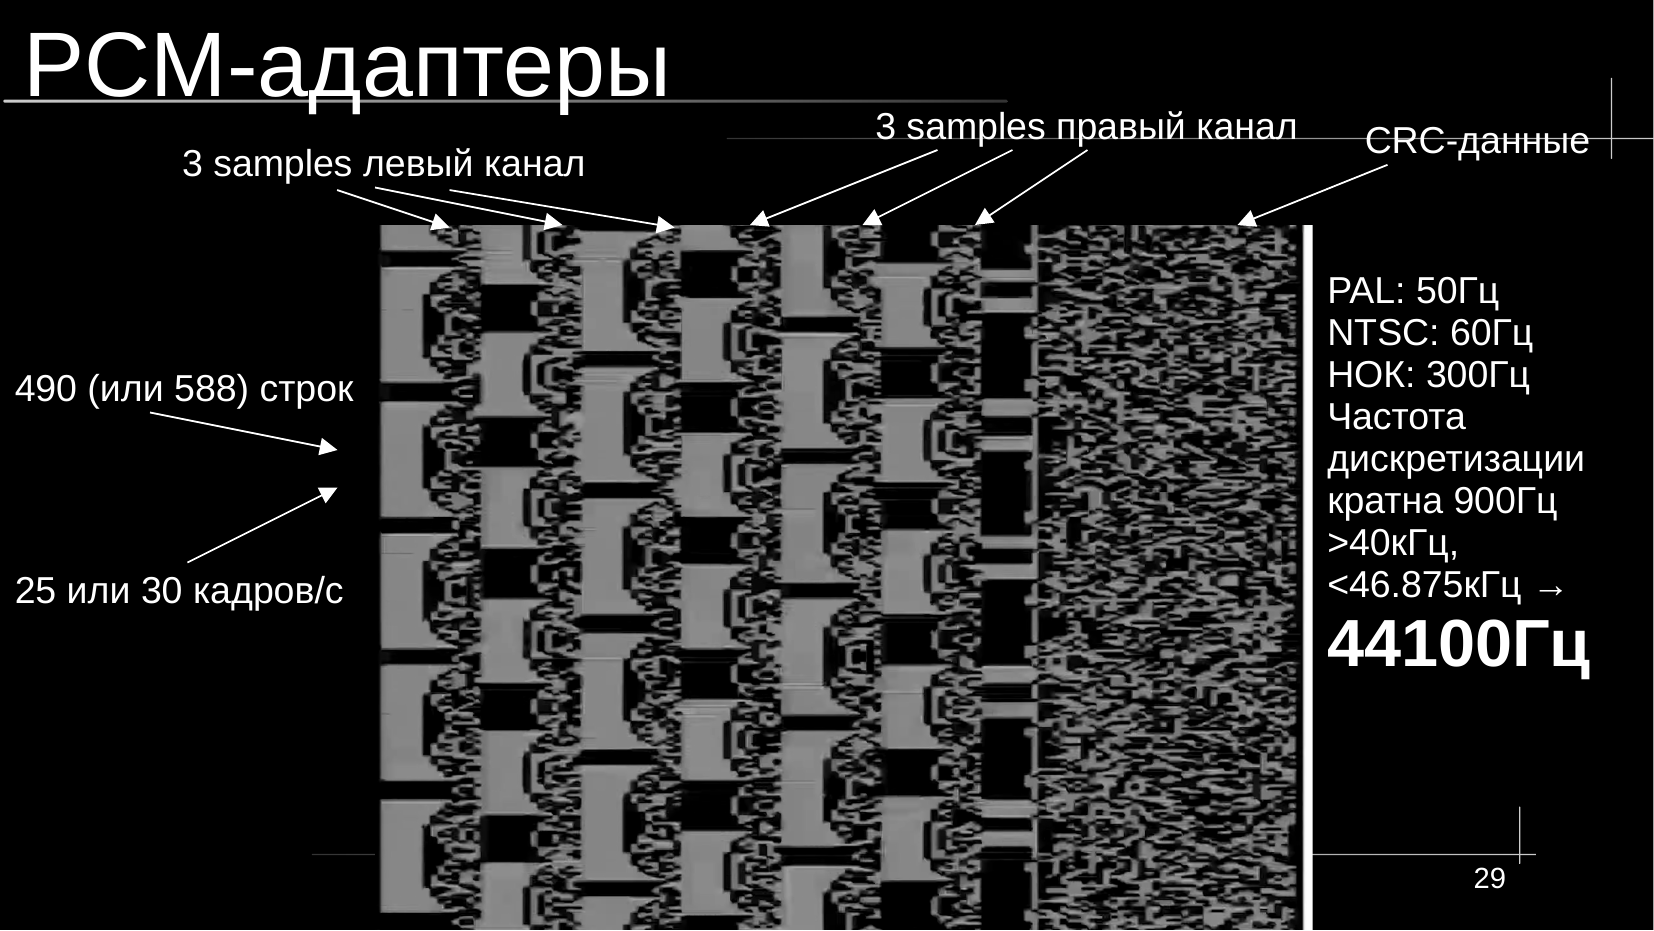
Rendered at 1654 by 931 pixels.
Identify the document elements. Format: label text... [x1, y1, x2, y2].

text_box 490 (или 588) строк [0, 360, 376, 413]
text_box CRC-данные [1350, 112, 1606, 165]
title PCM-адаптеры [23, 11, 1589, 119]
text_box 25 или 30 кадров/c [0, 562, 376, 615]
text_box 3 samples правый канал [860, 97, 1313, 151]
picture [375, 225, 1313, 930]
text_box PAL: 50Гц NTSC: 60Гц НОК: 300Гц Частота дискретизации кратна 900Гц >40кГц, <46.875кГц → 44100Гц [1312, 262, 1613, 644]
text_box 3 samples левый канал [167, 135, 601, 188]
